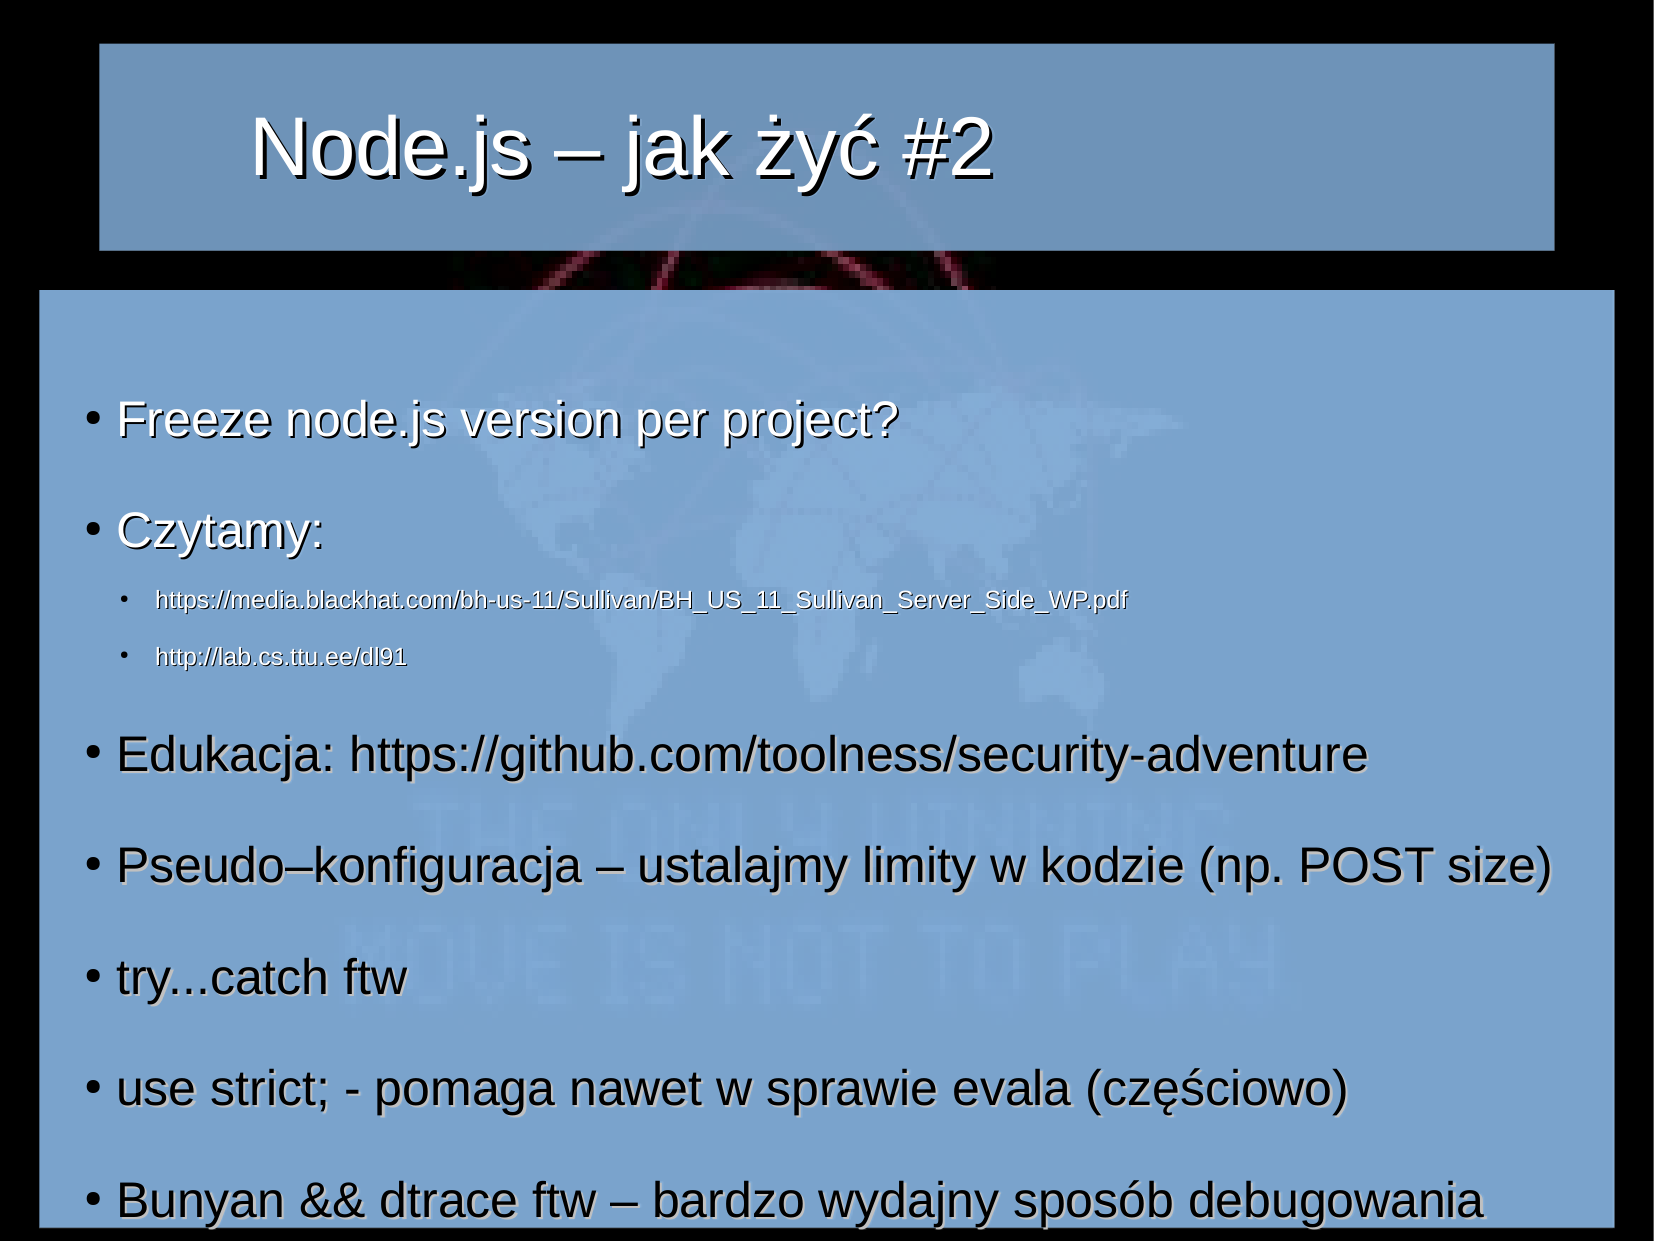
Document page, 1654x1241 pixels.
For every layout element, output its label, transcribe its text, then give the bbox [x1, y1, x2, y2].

title Node.js – jak żyć #2 [99, 43, 1555, 251]
picture [0, 0, 1654, 1241]
text_box Freeze node.js version per project? Czytamy: https://media.blackhat.com/bh-us-11/Sullivan/BH_US_11_Sullivan_Server_Side_WP.pdf http://lab.cs.ttu.ee/dl91 Edukacja: https://github.com/toolness/security-adventure Pseudo–konfiguracja – ustalajmy limity w kodzie (np. POST size) try...catch ftw use strict; - pomaga nawet w sprawie evala (częściowo) Bunyan && dtrace ftw – bardzo wydajny sposób debugowania [39, 290, 1615, 1186]
